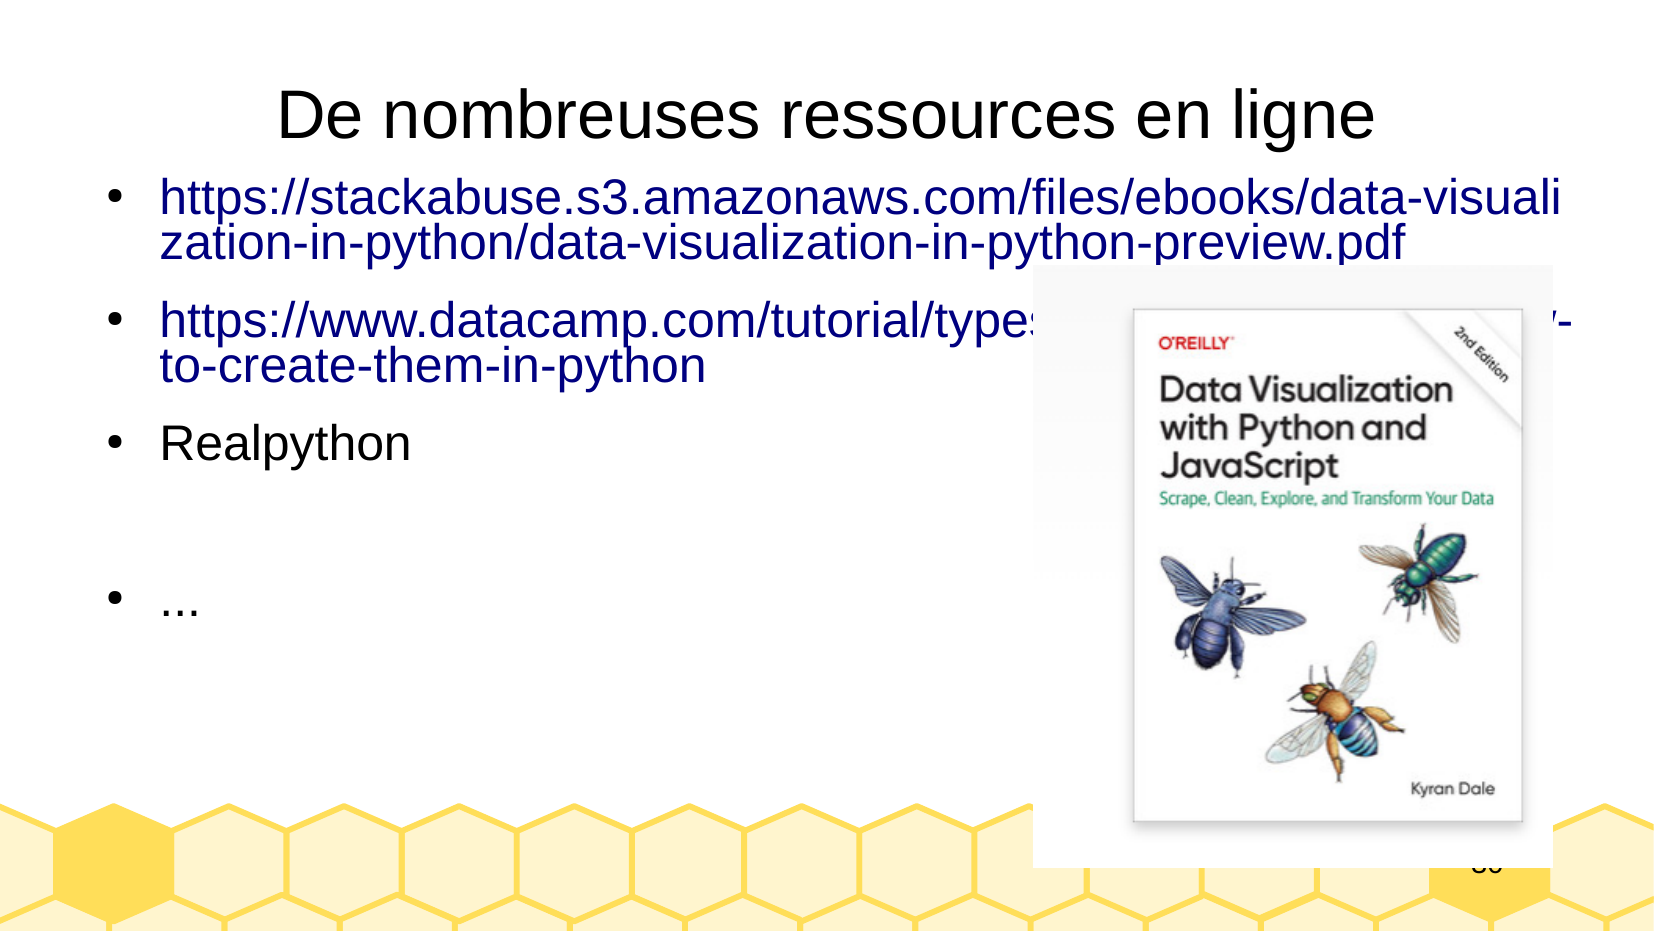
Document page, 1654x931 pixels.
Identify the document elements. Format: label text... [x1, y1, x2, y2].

picture [1033, 265, 1553, 868]
title De nombreuses ressources en ligne [82, 37, 1571, 193]
list https://stackabuse.s3.amazonaws.com/files/ebooks/data-visualization-in-python/data-visualization-in-python-preview.pdf https://www.datacamp.com/tutorial/types-of-data-plots-and-how-to-create-them-in-python Realpython ... [88, 169, 1577, 709]
